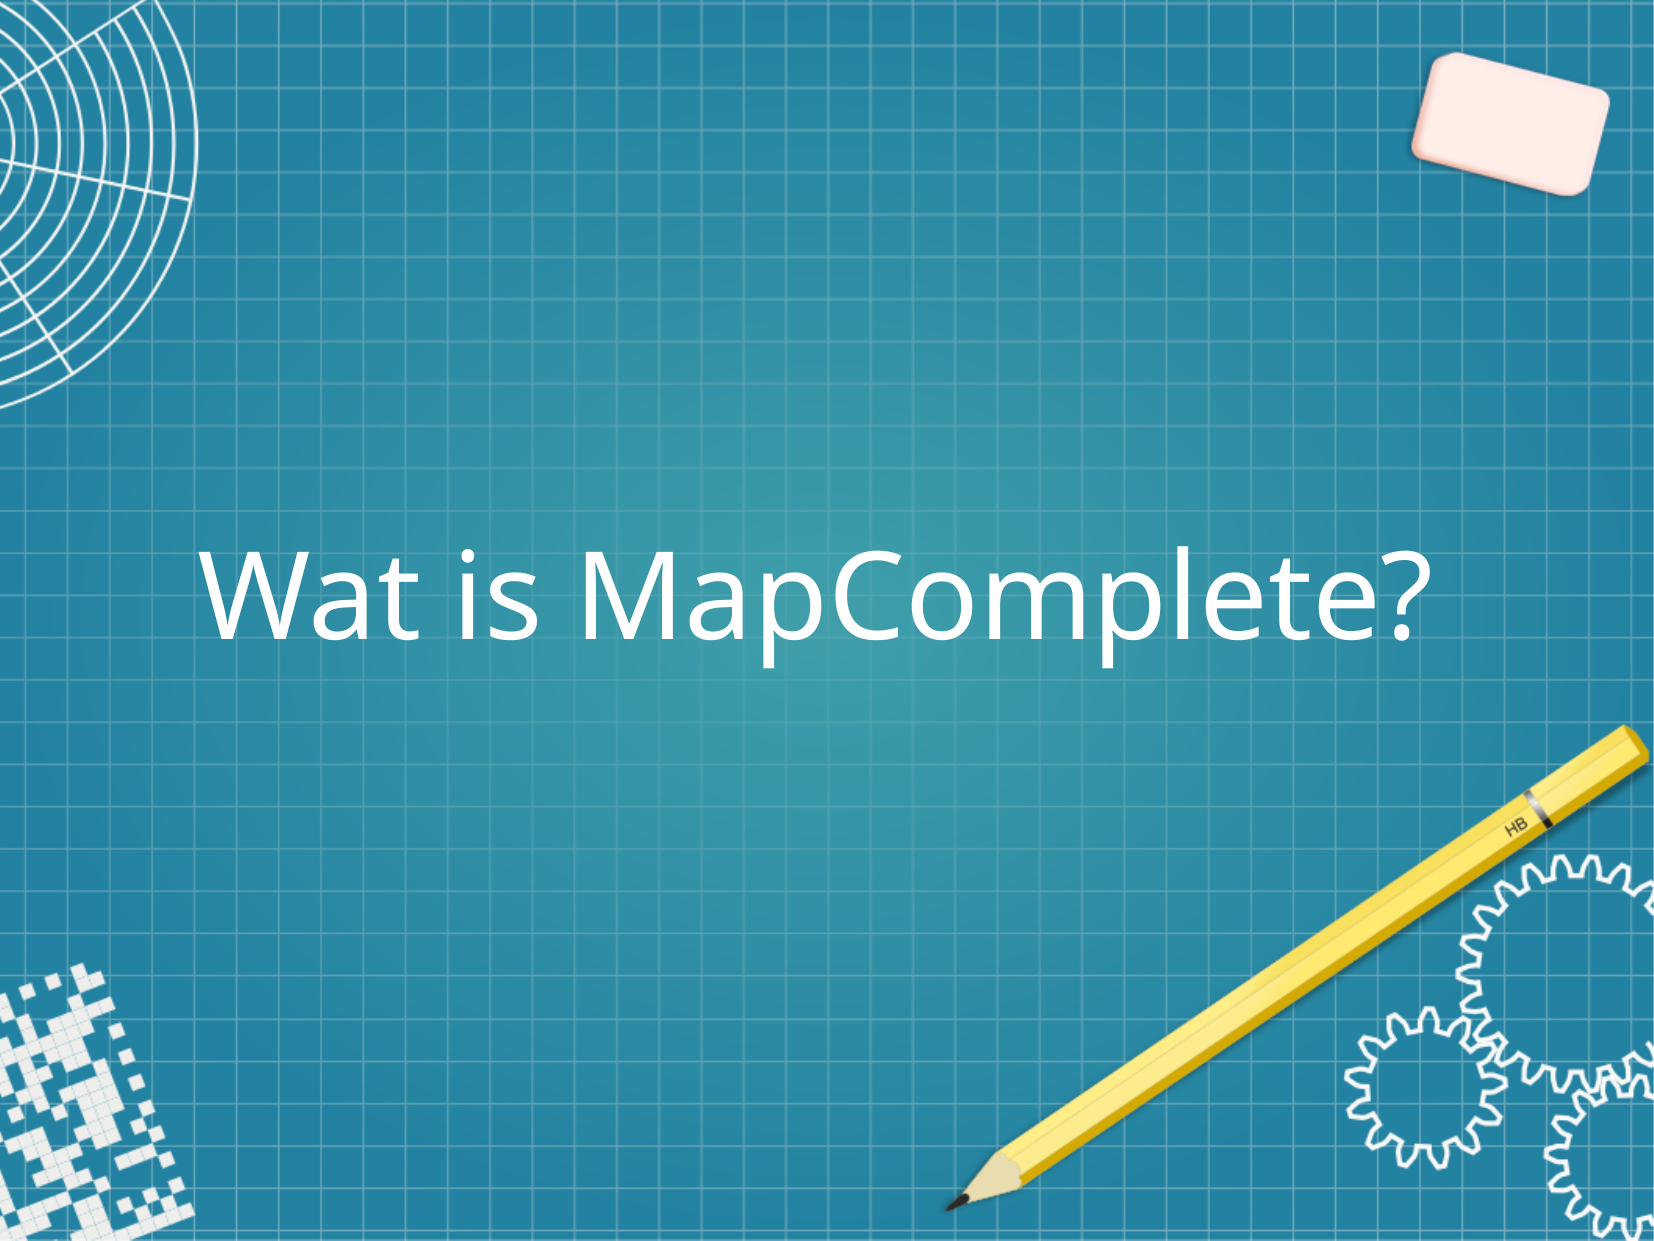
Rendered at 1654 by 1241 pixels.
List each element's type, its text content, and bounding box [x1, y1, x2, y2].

title Wat is MapComplete? [71, 450, 1561, 734]
picture [0, 0, 1654, 1241]
